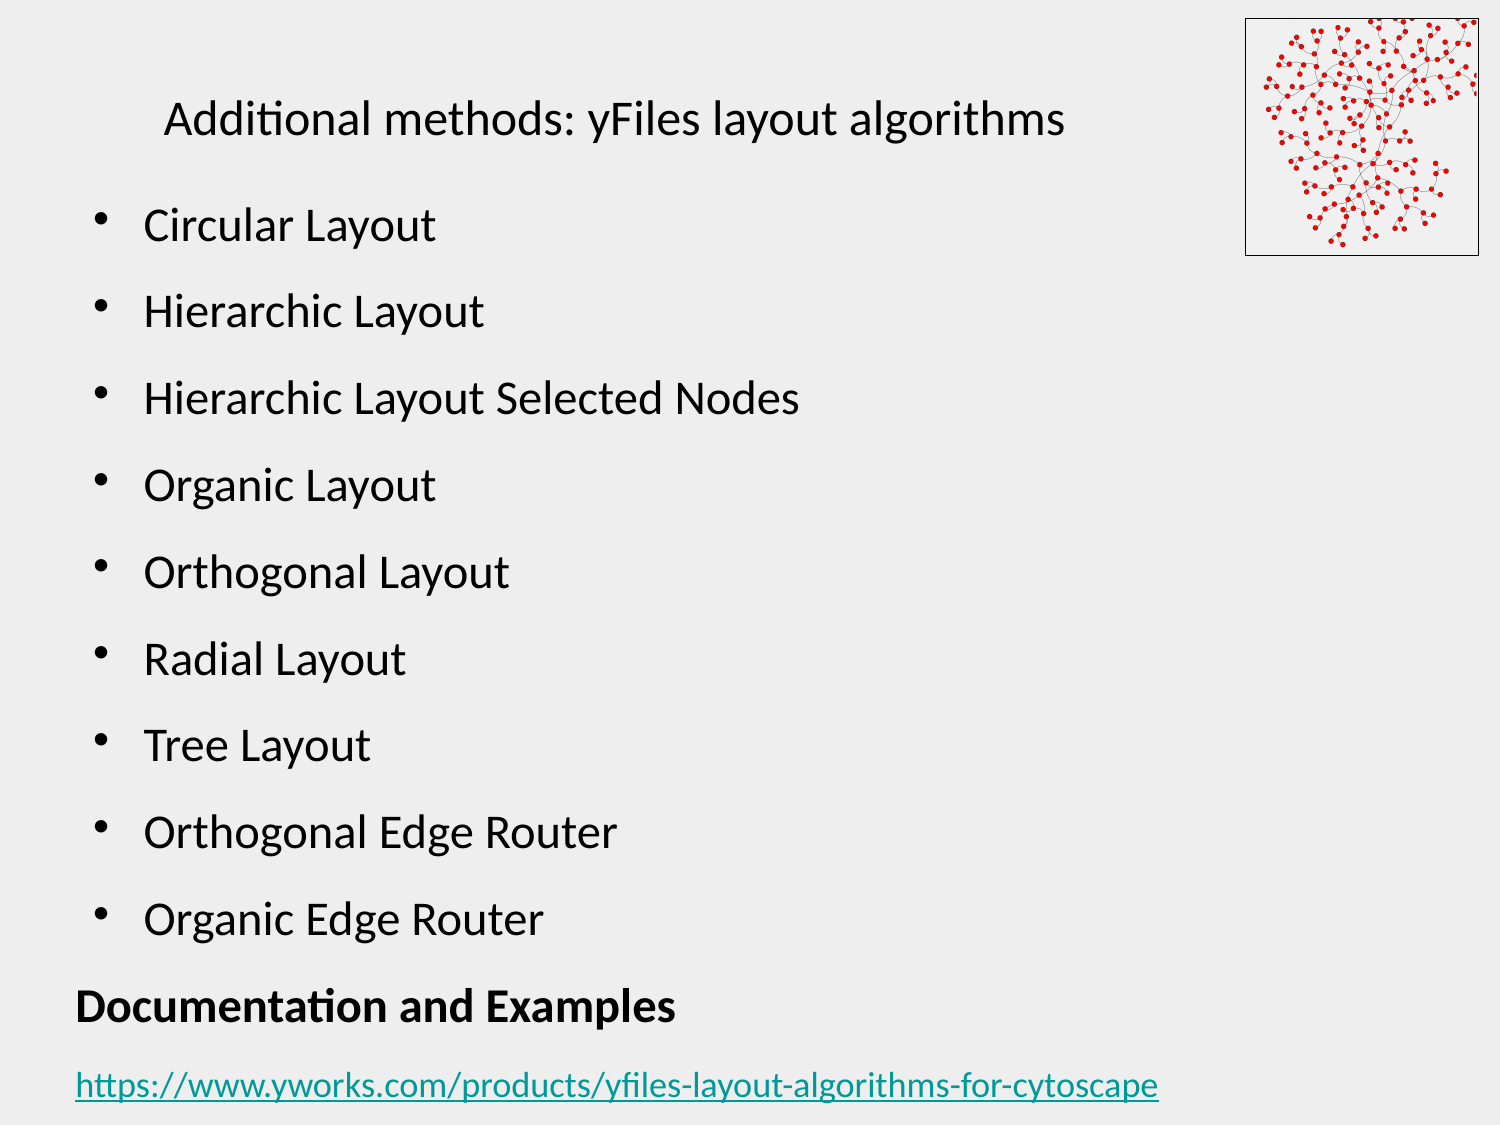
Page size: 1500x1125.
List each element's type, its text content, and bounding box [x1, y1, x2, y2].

picture [1246, 19, 1478, 255]
text_box Circular Layout Hierarchic Layout Hierarchic Layout Selected Nodes Organic Layout Orthogonal Layout Radial Layout Tree Layout Orthogonal Edge Router Organic Edge Router Documentation and Examples https://www.yworks.com/products/yfiles-layout-algorithms-for-cytoscape [75, 120, 1470, 1110]
text_box Additional methods: yFiles layout algorithms [0, 85, 1290, 146]
